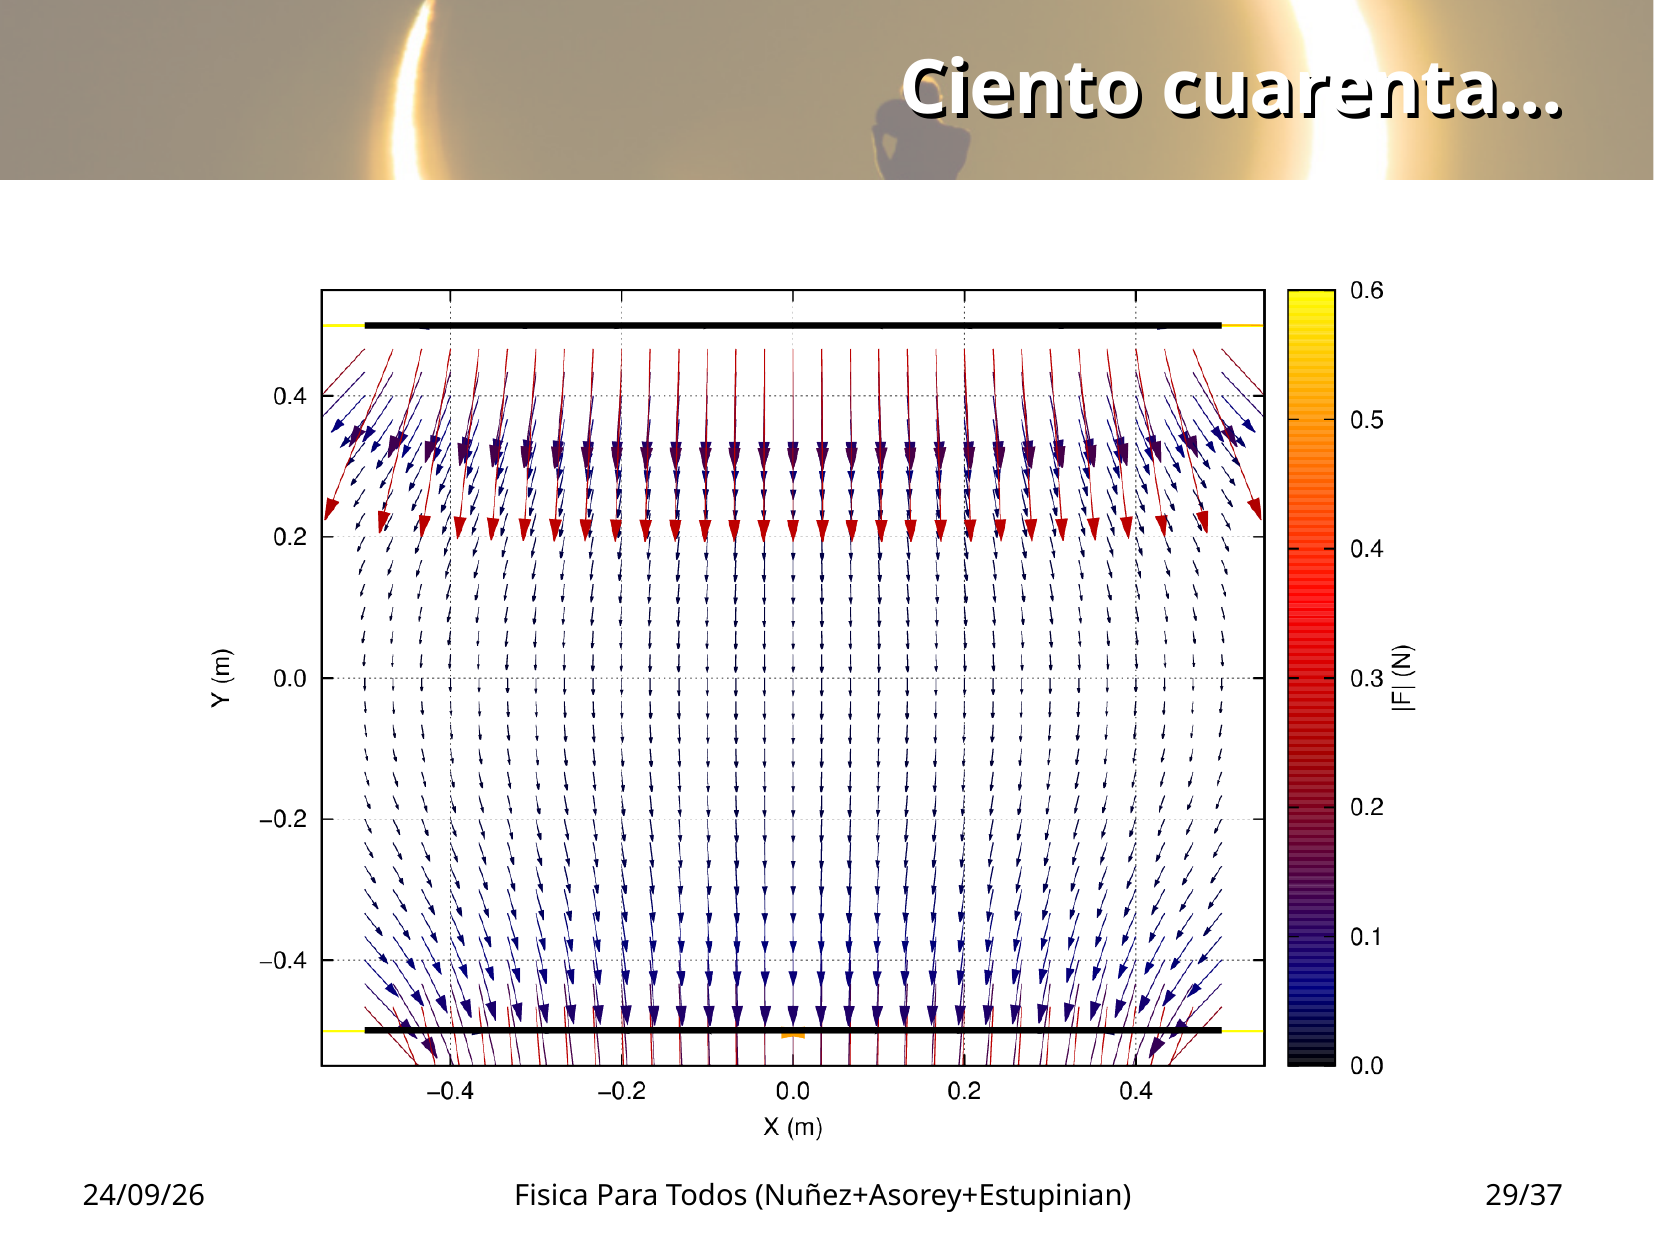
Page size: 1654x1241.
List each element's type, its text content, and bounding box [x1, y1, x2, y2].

title Ciento cuarenta... [75, 19, 1564, 151]
picture [0, 0, 1654, 180]
picture [201, 260, 1464, 1144]
